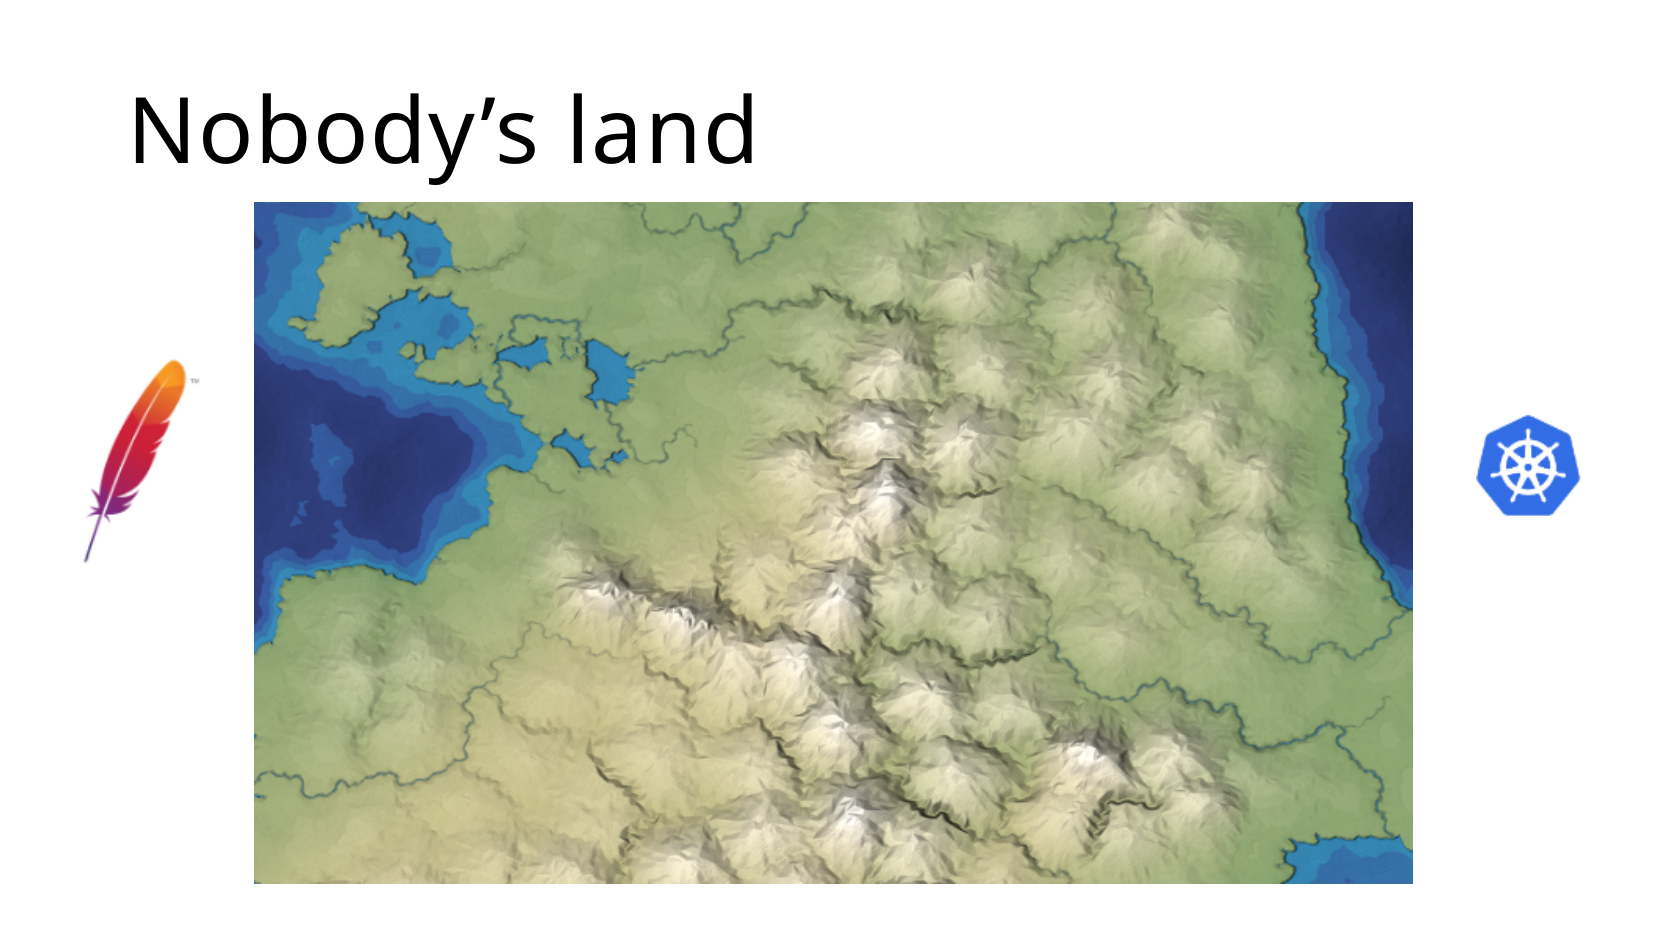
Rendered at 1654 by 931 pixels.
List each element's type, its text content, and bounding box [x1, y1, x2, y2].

picture [254, 202, 1413, 884]
title Nobody’s land [127, 69, 1654, 187]
picture [1420, 384, 1629, 582]
picture [40, 346, 242, 593]
